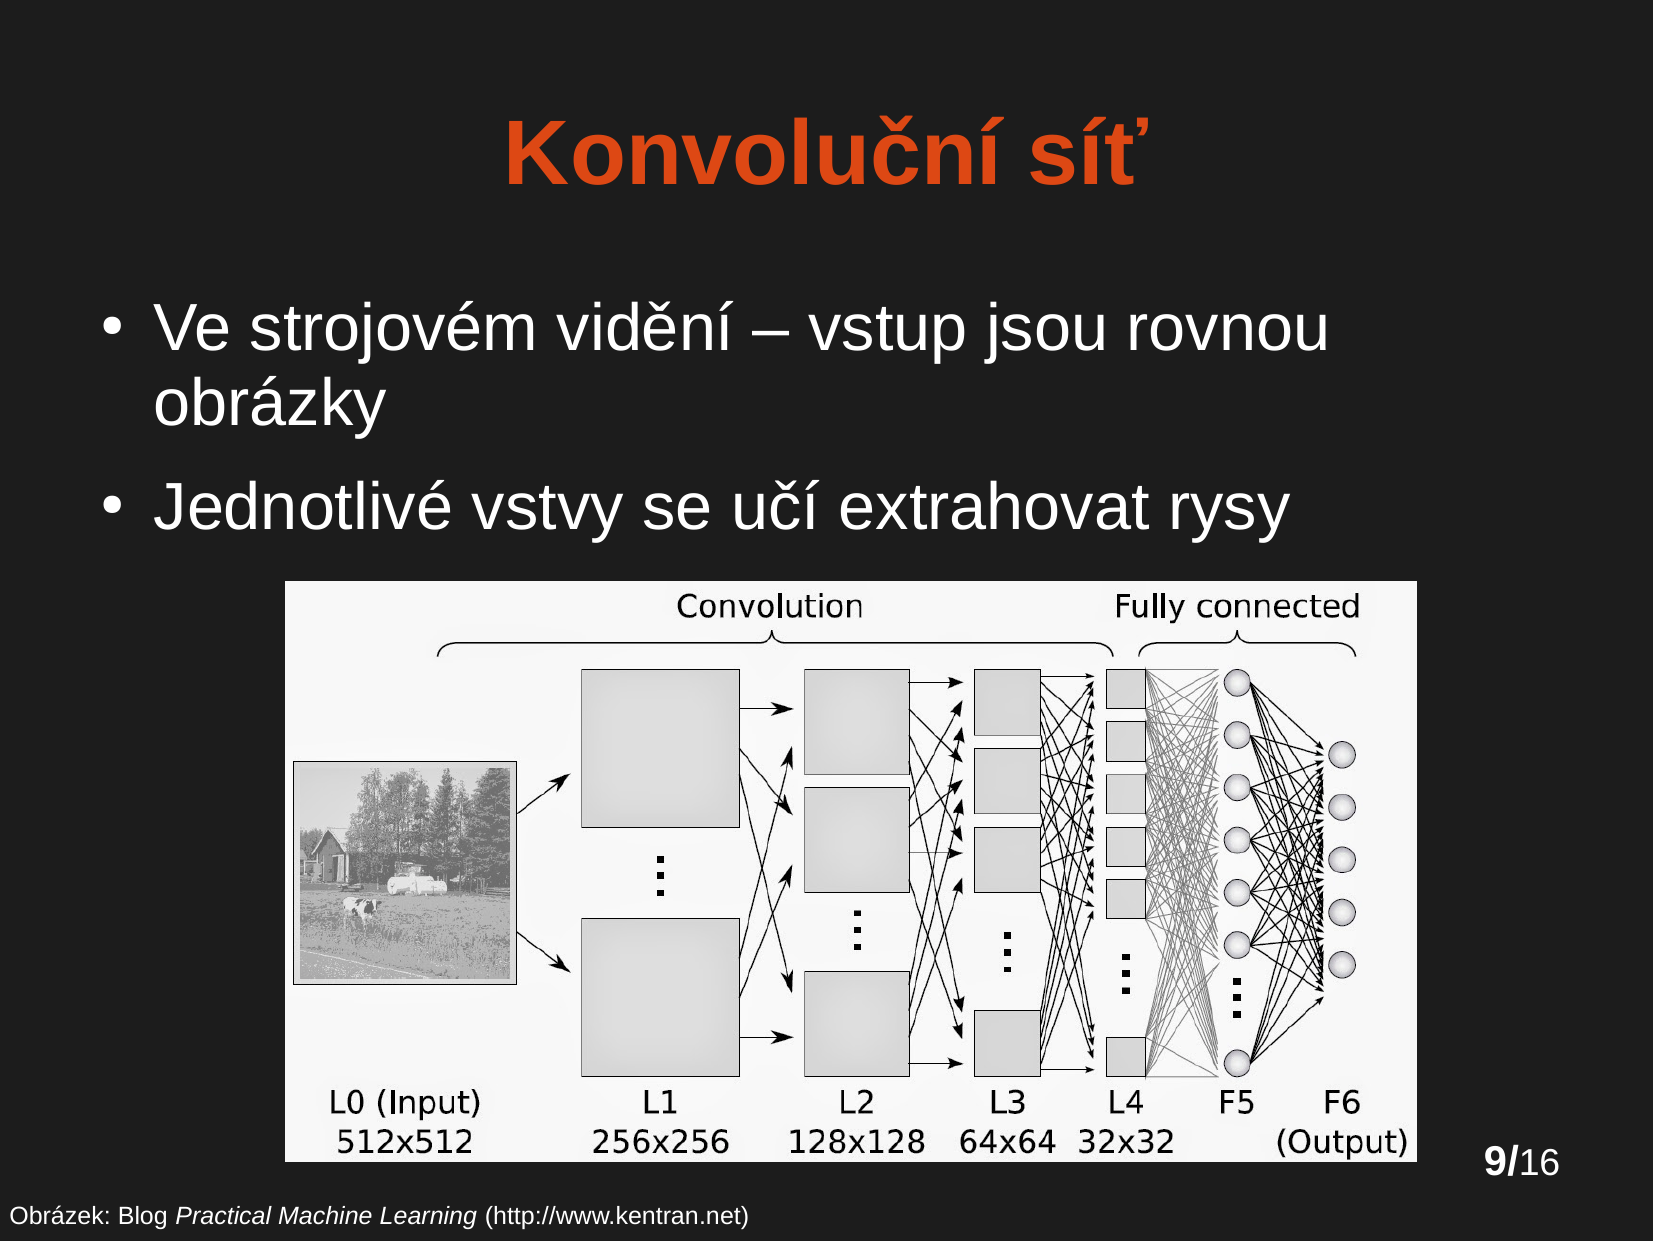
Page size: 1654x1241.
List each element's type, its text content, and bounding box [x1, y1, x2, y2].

picture [285, 581, 1417, 1162]
list Ve strojovém vidění – vstup jsou rovnou obrázky Jednotlivé vstvy se učí extrahovat rysy [82, 290, 1571, 1010]
title Konvoluční síť [82, 49, 1571, 257]
text_box Obrázek: Blog Practical Machine Learning (http://www.kentran.net) [0, 1194, 764, 1238]
